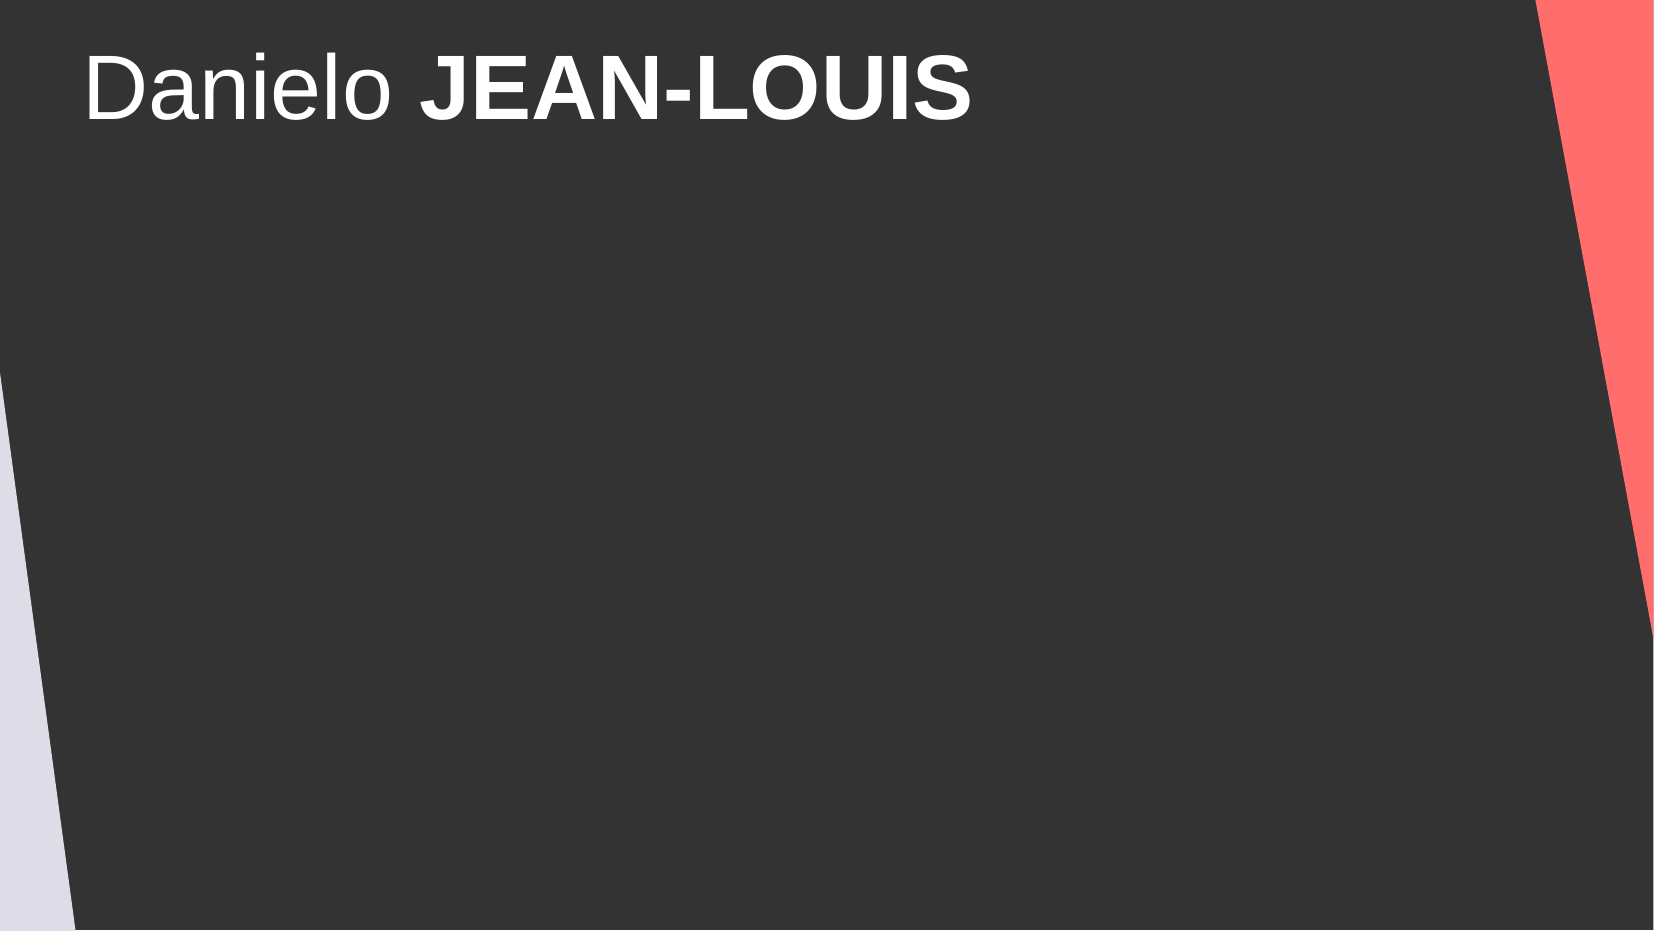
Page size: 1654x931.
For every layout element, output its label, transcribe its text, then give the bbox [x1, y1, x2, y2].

subtitle Danielo JEAN-LOUIS [82, 36, 1571, 345]
text_box [1535, 0, 1654, 642]
text_box [0, 372, 76, 931]
